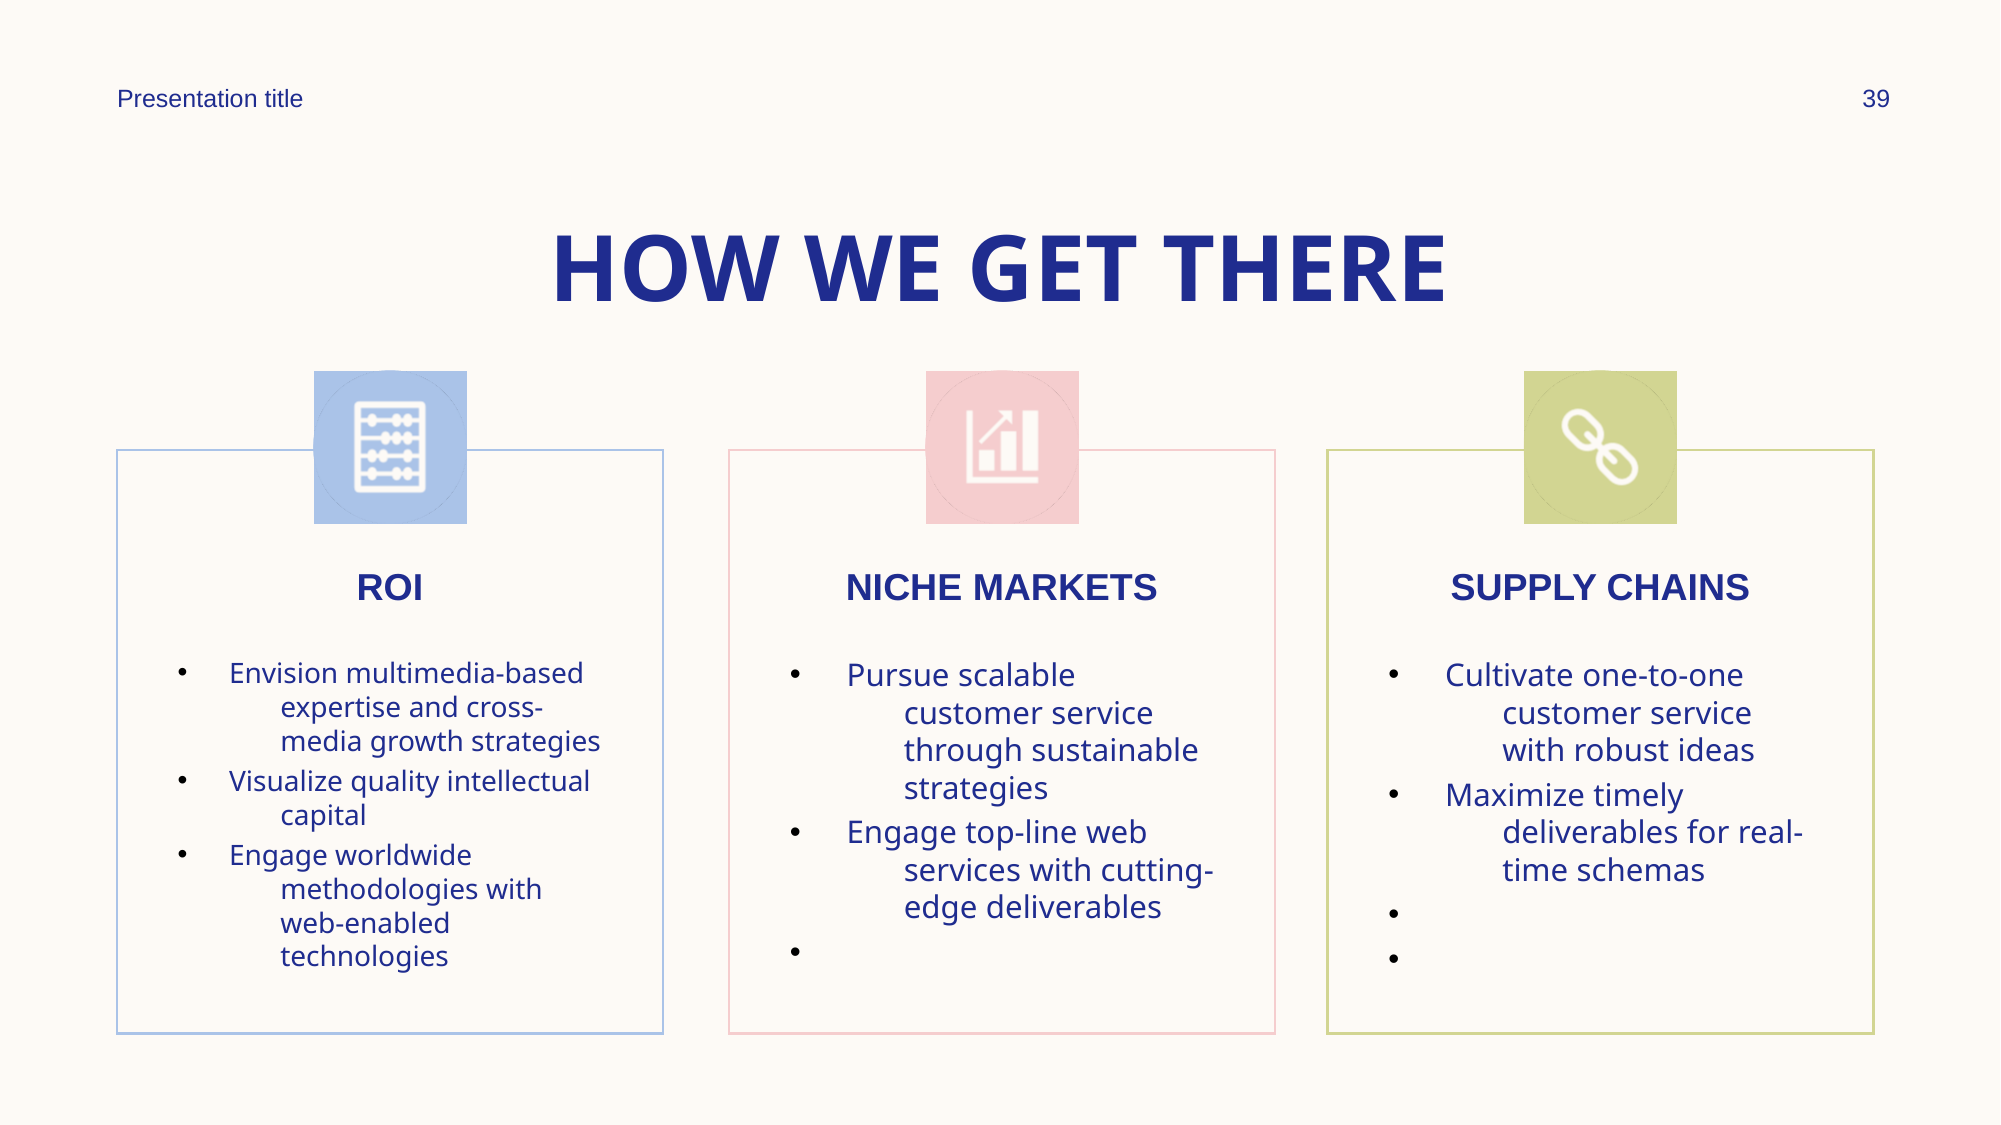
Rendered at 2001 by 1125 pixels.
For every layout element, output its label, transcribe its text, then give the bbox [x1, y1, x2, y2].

picture [1523, 370, 1677, 524]
list Envision multimedia-based expertise and cross-media growth strategies Visualize quality intellectual capital Engage worldwide methodologies with web-enabled technologies [162, 648, 618, 1011]
picture [925, 370, 1079, 524]
text_box Presentation title [101, 75, 627, 121]
list NICHE MARKETS [728, 450, 1276, 1034]
picture [313, 370, 467, 524]
text_box [1795, 75, 1958, 121]
list SUPPLY CHAINS [1327, 450, 1874, 1034]
list ROI [116, 450, 664, 1034]
list Pursue scalable customer service through sustainable strategies Engage top-line web services with cutting-edge deliverables [774, 648, 1230, 1011]
list Cultivate one-to-one customer service with robust ideas Maximize timely deliverables for real-time schemas [1373, 648, 1828, 1011]
title HOW WE GET THERE [124, 202, 1876, 329]
